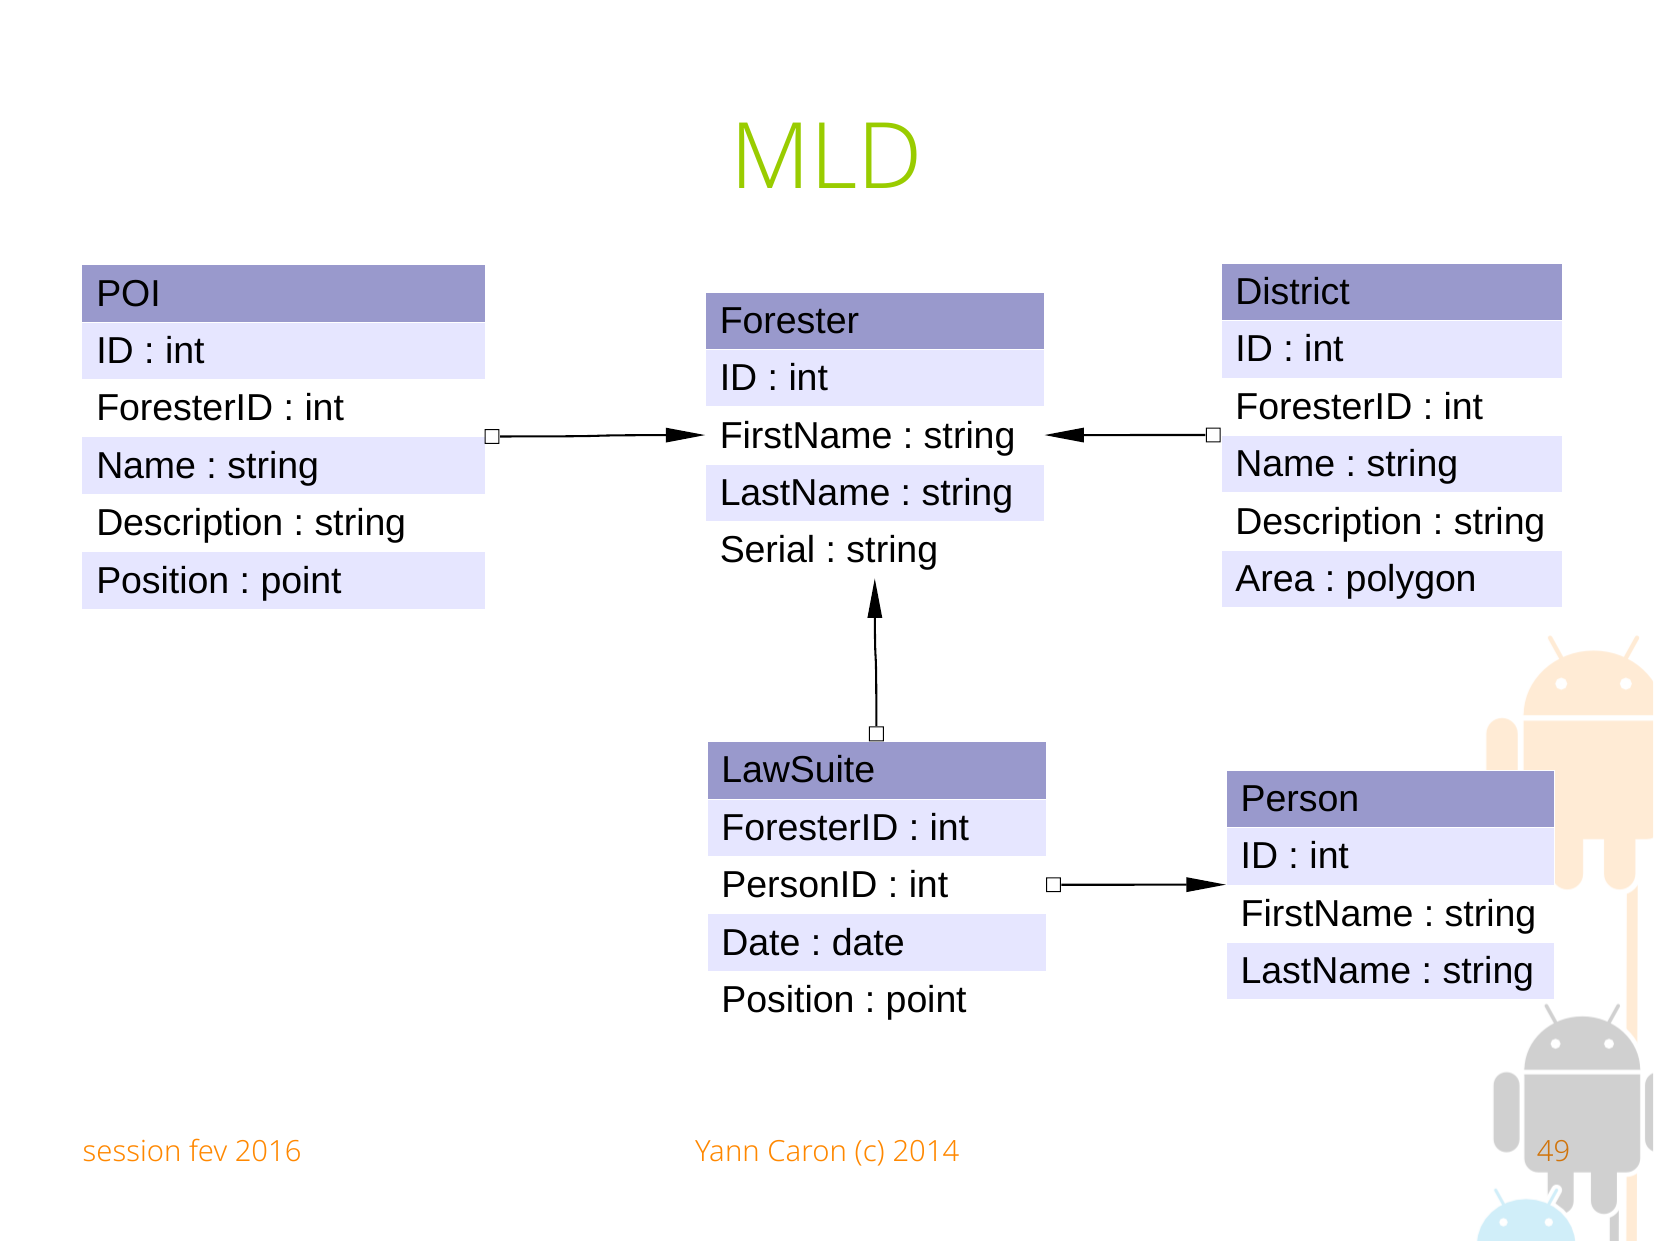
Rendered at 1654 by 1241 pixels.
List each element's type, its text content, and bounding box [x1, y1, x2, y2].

picture [1045, 423, 1221, 434]
table_cell Name : string [1222, 436, 1562, 492]
picture [1048, 879, 1059, 891]
table_header LawSuite [708, 742, 1046, 799]
table_cell LastName : string [706, 465, 1044, 521]
picture [486, 423, 705, 435]
table_cell ID : int [1227, 828, 1554, 885]
table_cell Date : date [708, 914, 1046, 971]
table_header Person [1227, 771, 1554, 827]
table_cell ID : int [82, 323, 485, 379]
table_cell Description : string [82, 495, 485, 551]
table_cell Position : point [82, 552, 485, 609]
table_cell LastName : string [1227, 943, 1554, 999]
picture [240, 423, 1654, 1241]
picture [1207, 429, 1219, 441]
table_cell ID : int [706, 350, 1044, 406]
table_cell PersonID : int [708, 857, 1046, 913]
table_header Forester [706, 293, 1044, 349]
picture [486, 431, 498, 442]
table_cell FirstName : string [706, 407, 1044, 464]
table_cell ForesterID : int [1222, 379, 1562, 435]
title MLD [82, 49, 1571, 257]
table_cell ID : int [1222, 321, 1562, 378]
table_cell Area : polygon [1222, 551, 1562, 607]
table_cell FirstName : string [1227, 886, 1554, 942]
table_cell Position : point [708, 972, 1046, 1028]
table_header POI [82, 265, 485, 322]
table_cell Name : string [82, 437, 485, 494]
picture [870, 728, 882, 740]
table_cell ForesterID : int [708, 800, 1046, 856]
table_cell Description : string [1222, 493, 1562, 550]
table_cell Serial : string [706, 522, 1044, 579]
table_header District [1222, 264, 1562, 320]
table_cell ForesterID : int [82, 380, 485, 436]
